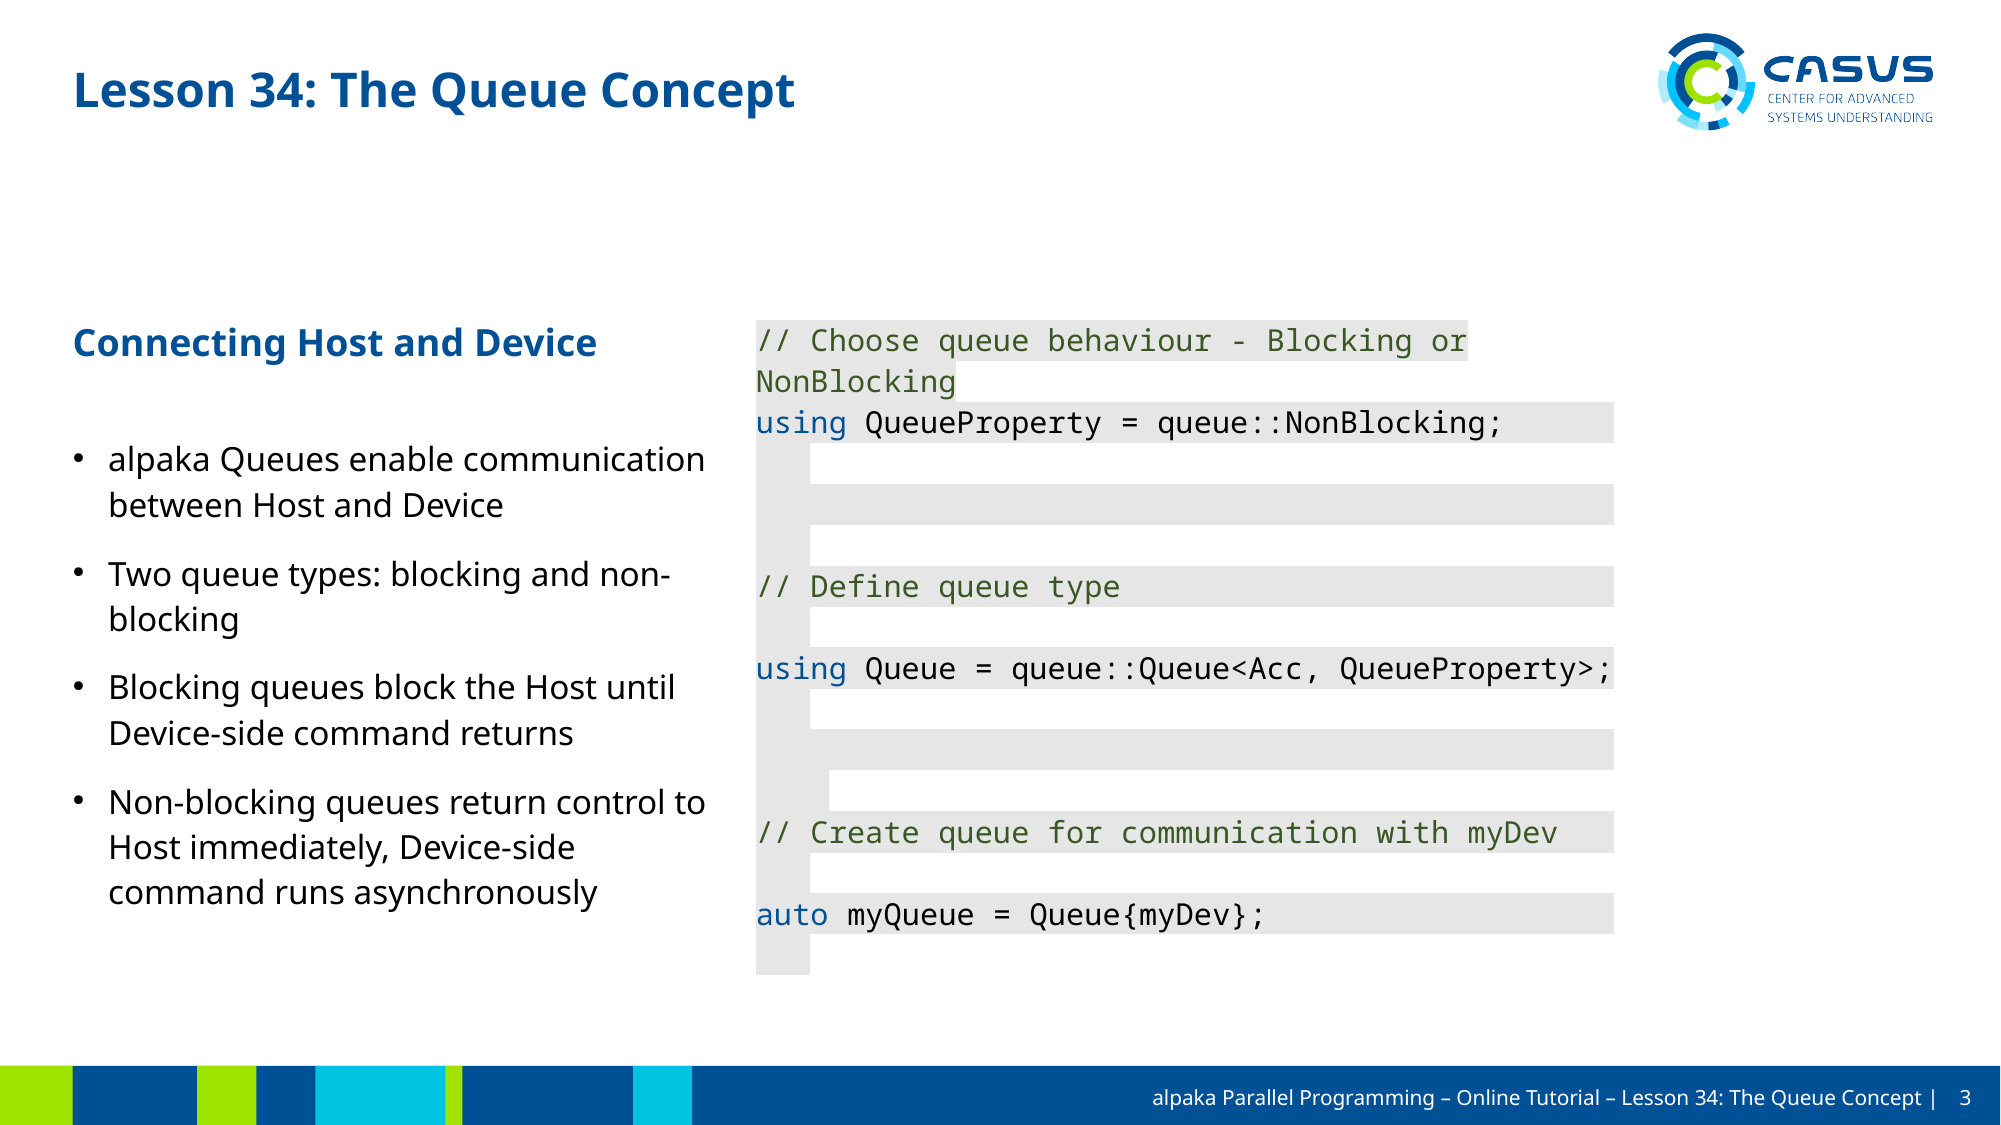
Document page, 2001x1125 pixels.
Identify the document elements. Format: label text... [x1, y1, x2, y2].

list // Choose queue behaviour - Blocking or NonBlocking using QueueProperty = queue::NonBlocking; // Define queue type using Queue = queue::Queue<Acc, QueueProperty>; // Create queue for communication with myDev auto myQueue = Queue{myDev}; [755, 316, 1621, 979]
title Lesson 34: The Queue Concept [72, 54, 1620, 123]
picture [1658, 33, 1933, 131]
list Connecting Host and Device alpaka Queues enable communication between Host and Device Two queue types: blocking and non-blocking Blocking queues block the Host until Device-side command returns Non-blocking queues return control to Host immediately, Device-side command runs asynchronously [72, 316, 709, 979]
